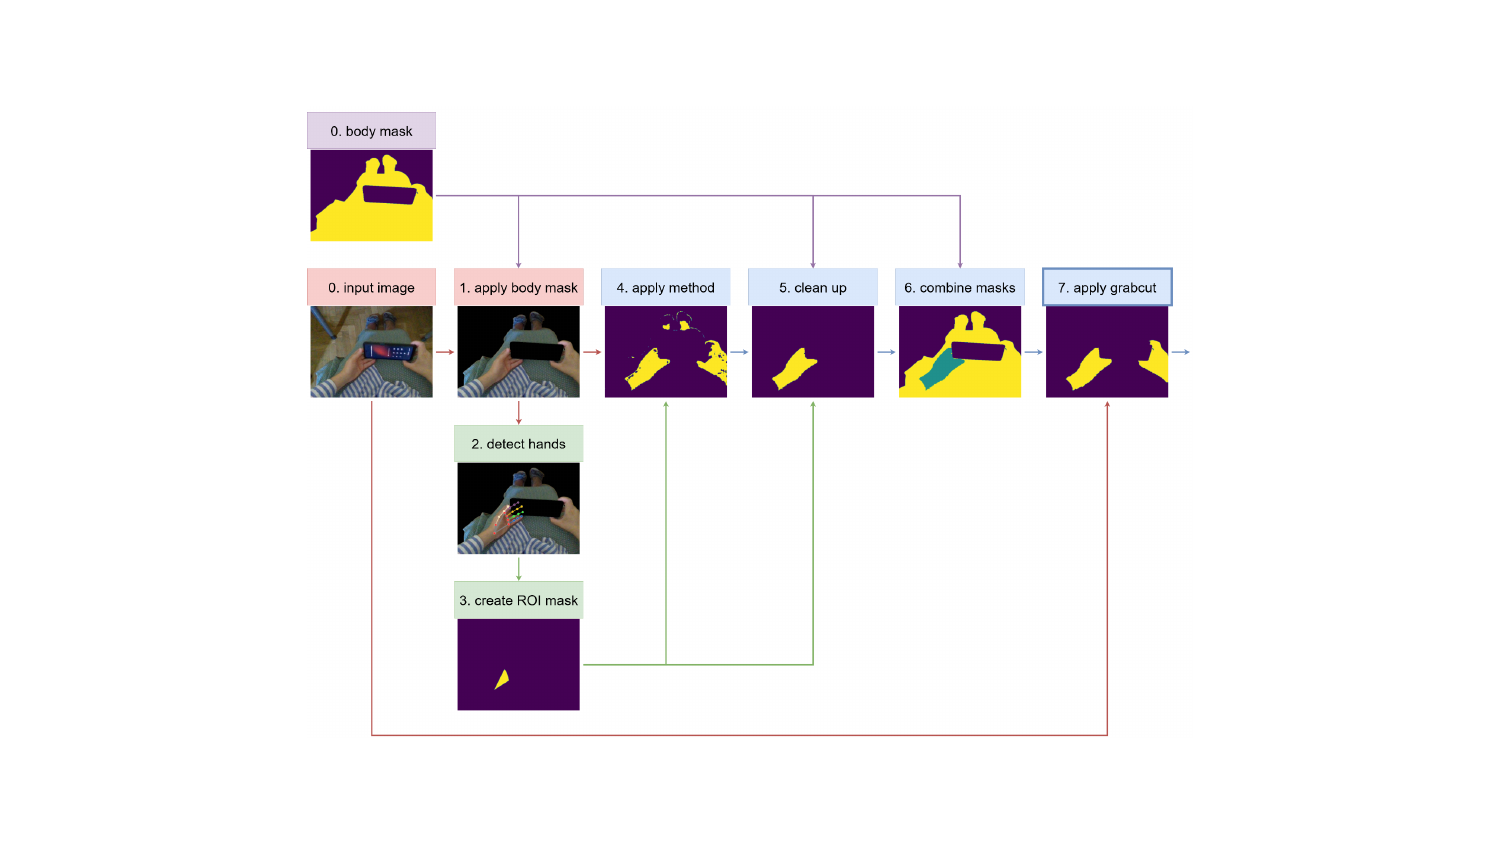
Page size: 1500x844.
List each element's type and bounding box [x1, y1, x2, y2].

picture [307, 106, 1193, 738]
